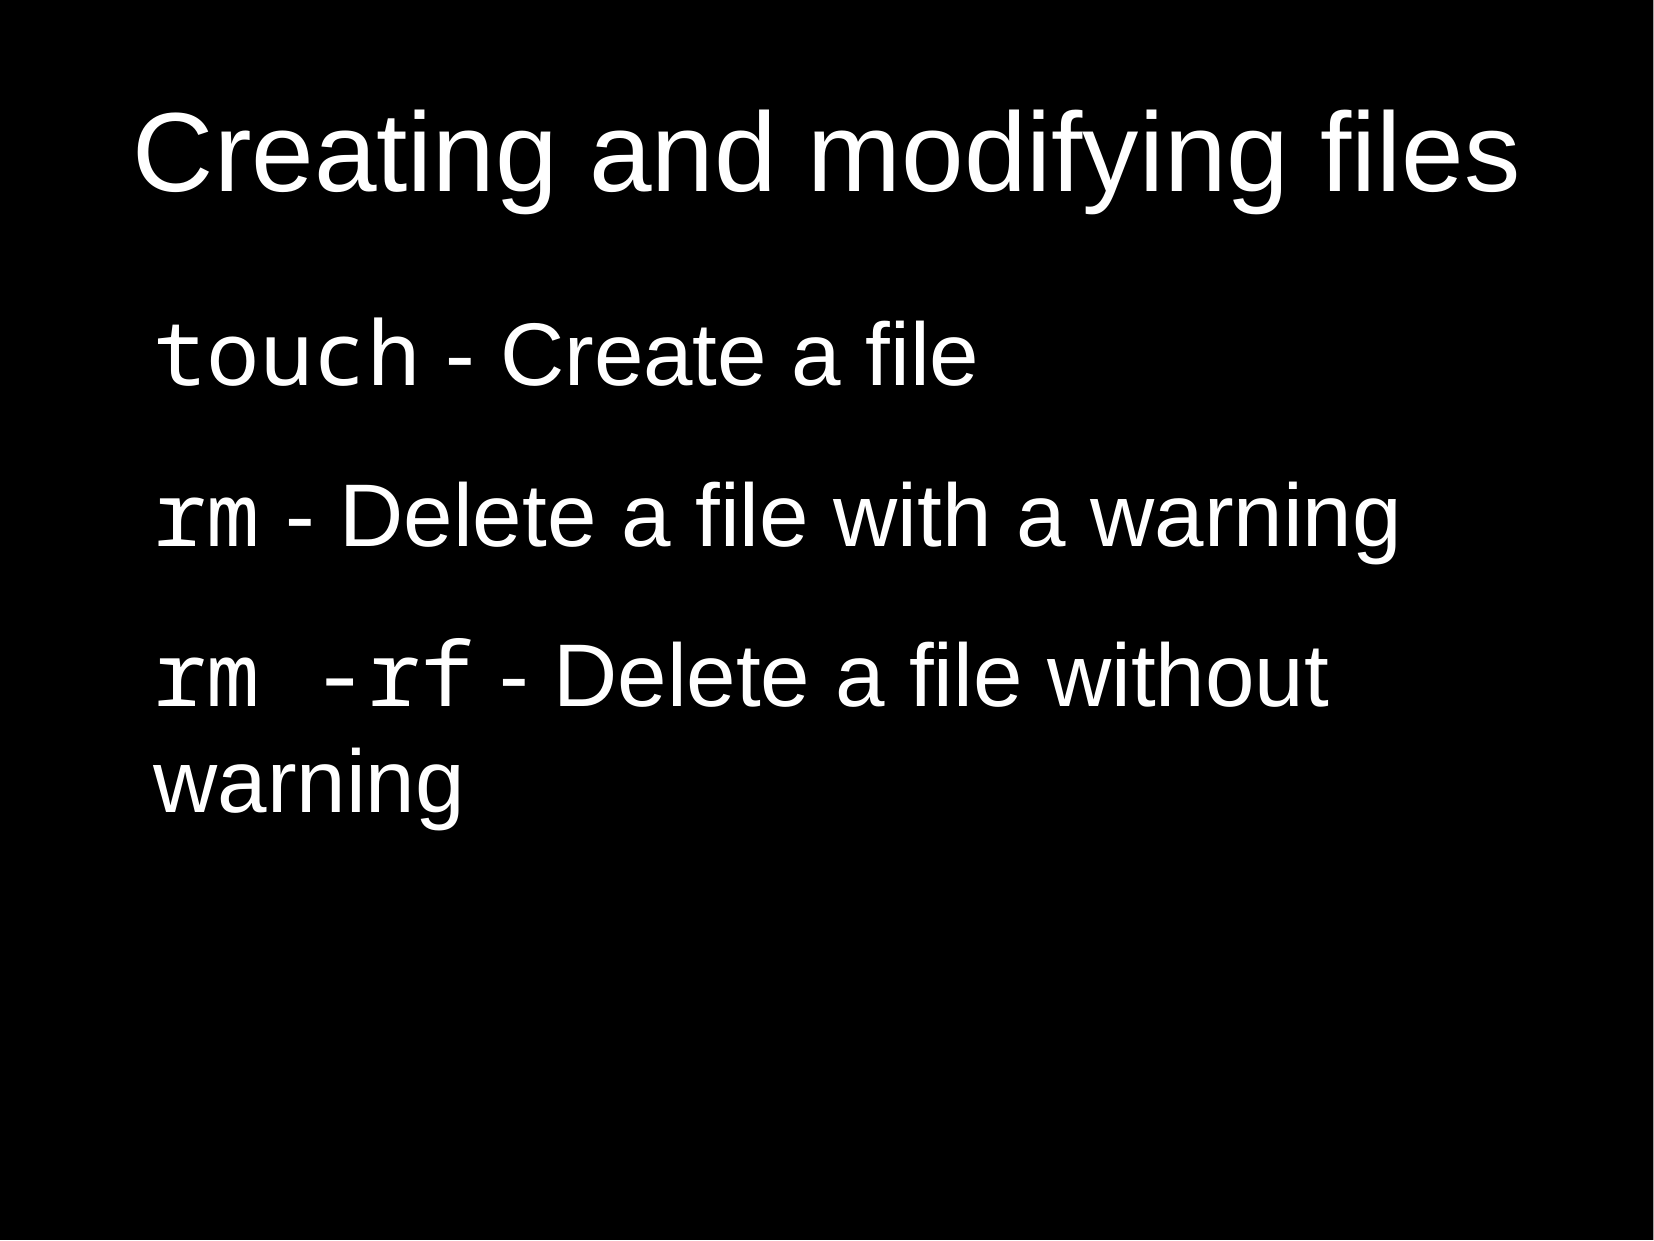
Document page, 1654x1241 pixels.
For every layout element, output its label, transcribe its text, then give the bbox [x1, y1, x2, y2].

title Creating and modifying files [82, 49, 1571, 257]
list touch - Create a file rm - Delete a file with a warning rm -rf - Delete a file without warning [82, 290, 1571, 1010]
